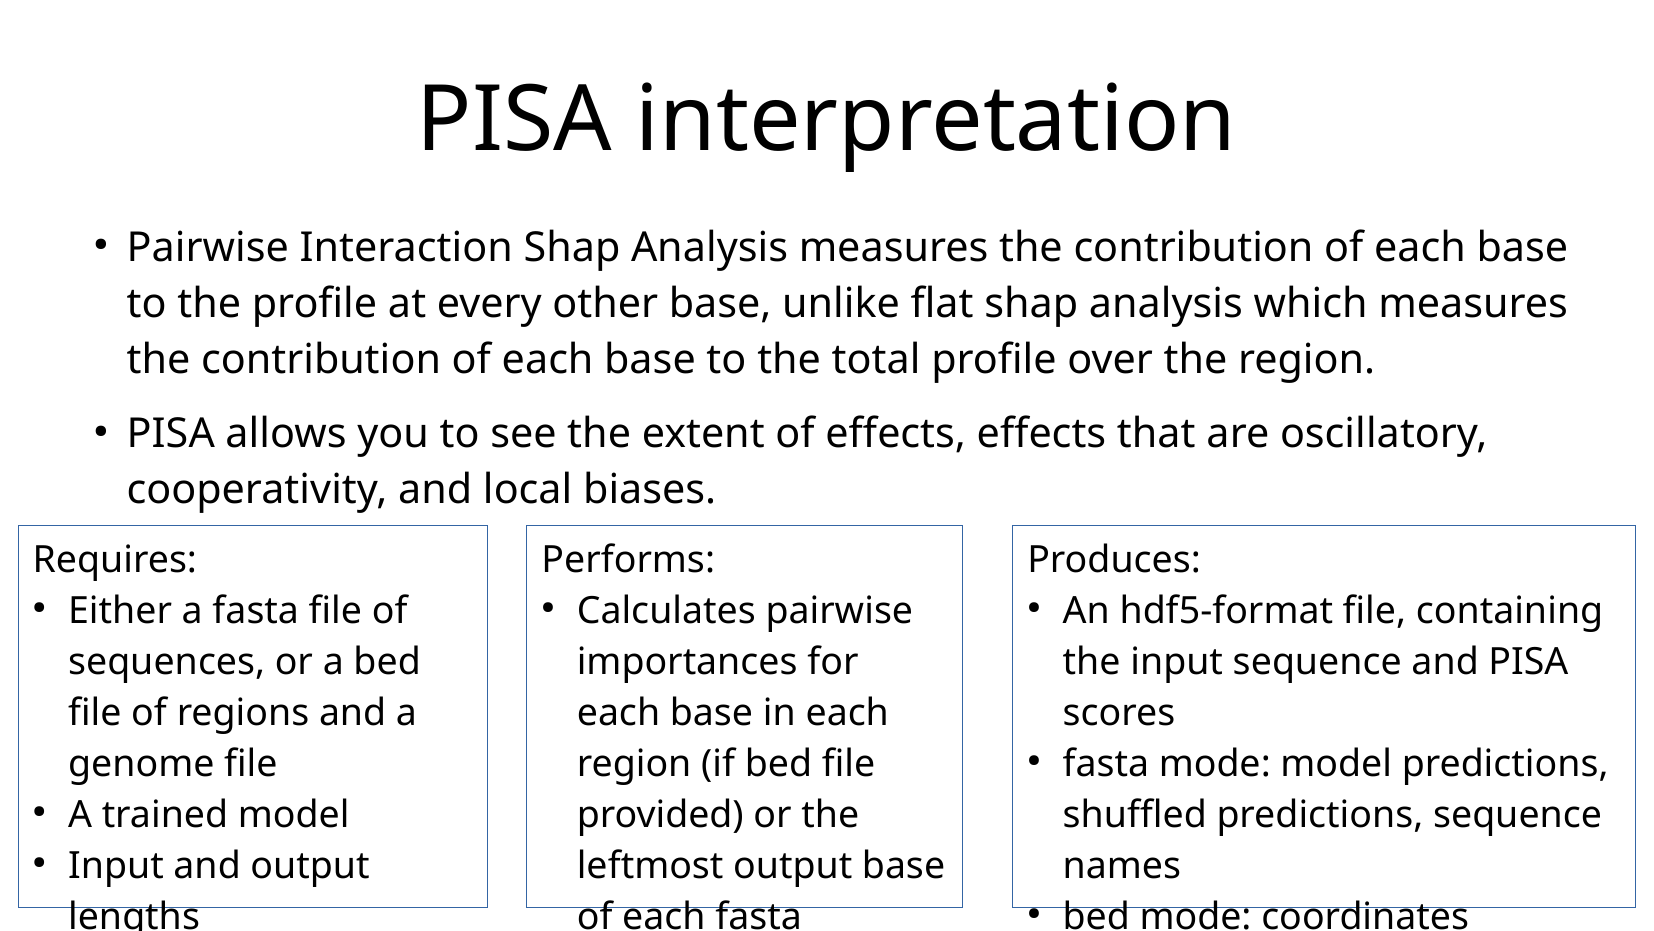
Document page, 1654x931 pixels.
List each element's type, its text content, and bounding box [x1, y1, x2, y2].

text_box Requires: Either a fasta file of sequences, or a bed file of regions and a genome file A trained model Input and output lengths A head and task selection [18, 525, 488, 908]
text_box Produces: An hdf5-format file, containing the input sequence and PISA scores fasta mode: model predictions, shuffled predictions, sequence names bed mode: coordinates [1012, 525, 1636, 908]
text_box Performs: Calculates pairwise importances for each base in each region (if bed file provided) or the leftmost output base of each fasta sequence [526, 525, 963, 908]
list Pairwise Interaction Shap Analysis measures the contribution of each base to the profile at every other base, unlike flat shap analysis which measures the contribution of each base to the total profile over the region. PISA allows you to see the extent of effects, effects that are oscillatory, cooperativity, and local biases. [82, 217, 1571, 526]
title PISA interpretation [82, 37, 1571, 193]
